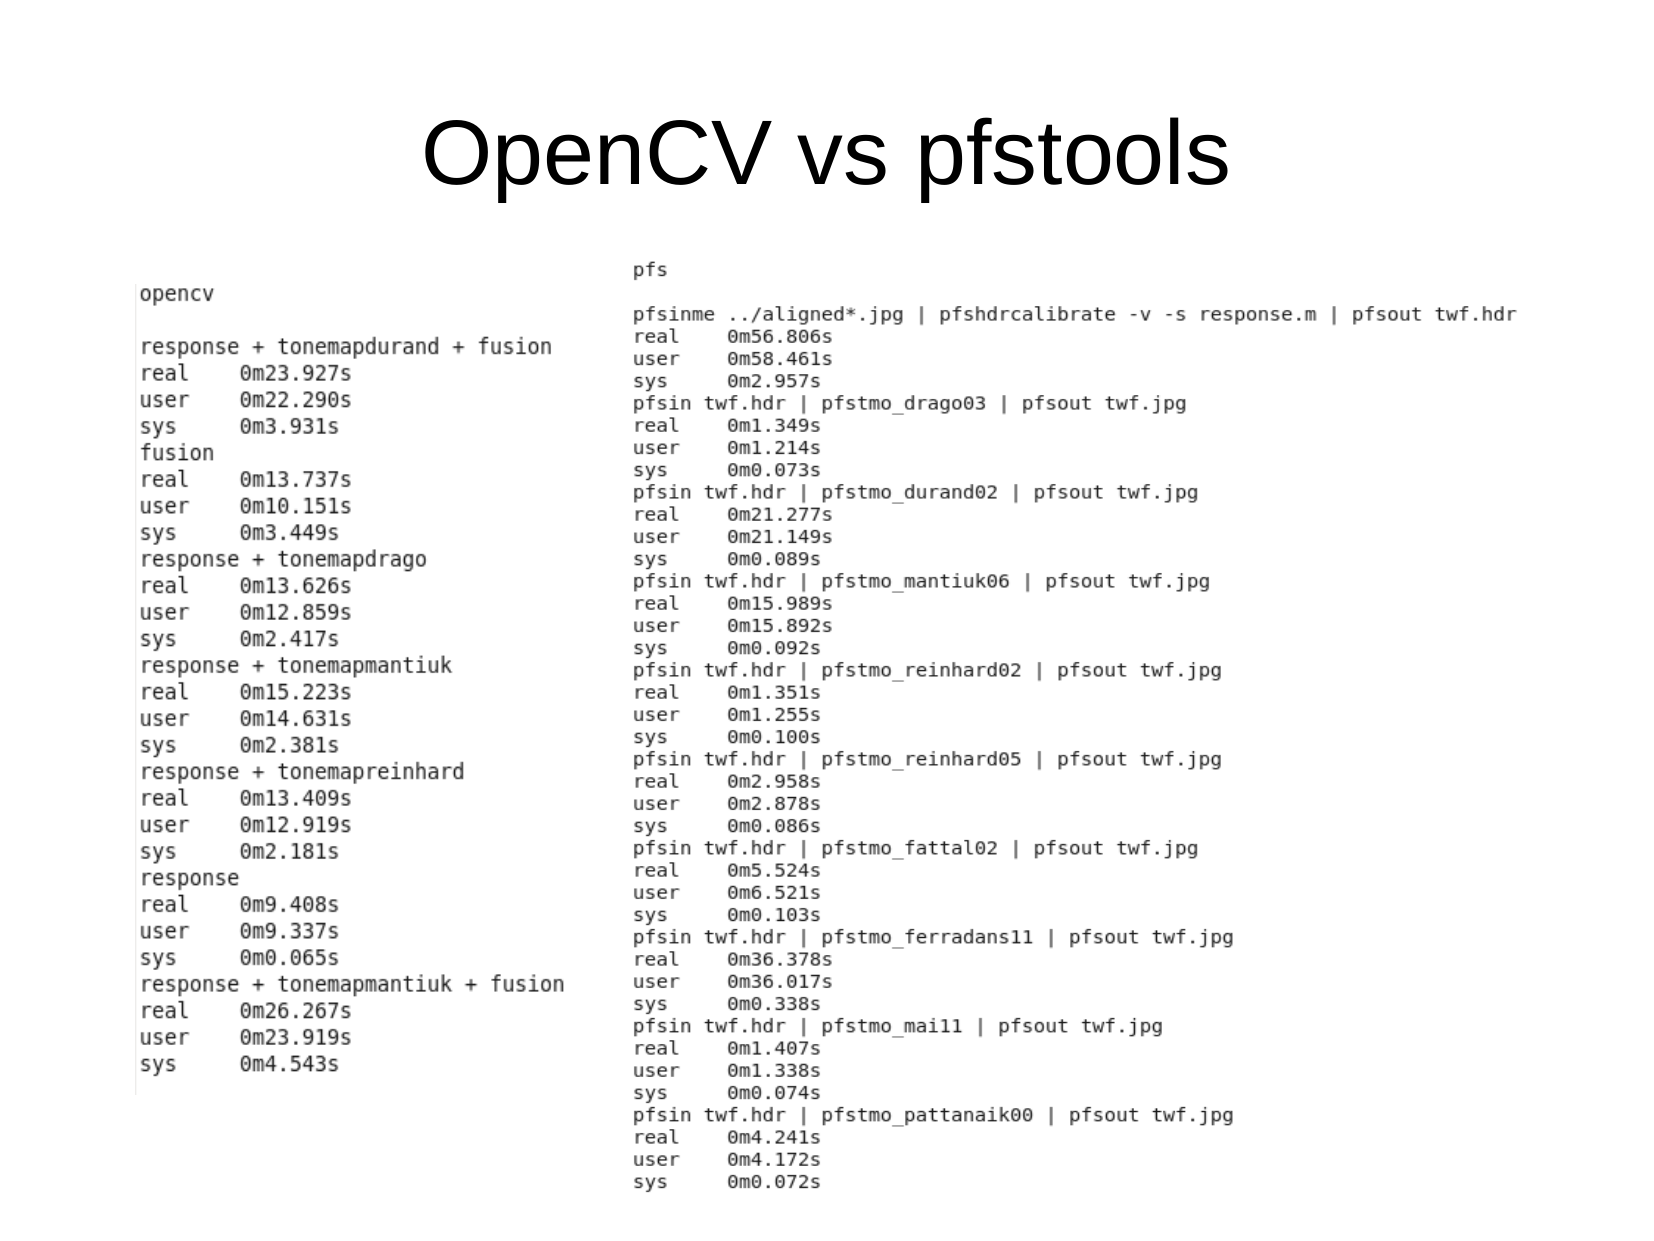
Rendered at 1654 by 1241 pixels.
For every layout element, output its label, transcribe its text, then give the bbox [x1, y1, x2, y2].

title OpenCV vs pfstools [82, 49, 1571, 257]
picture [135, 284, 587, 1096]
picture [630, 254, 1576, 1201]
